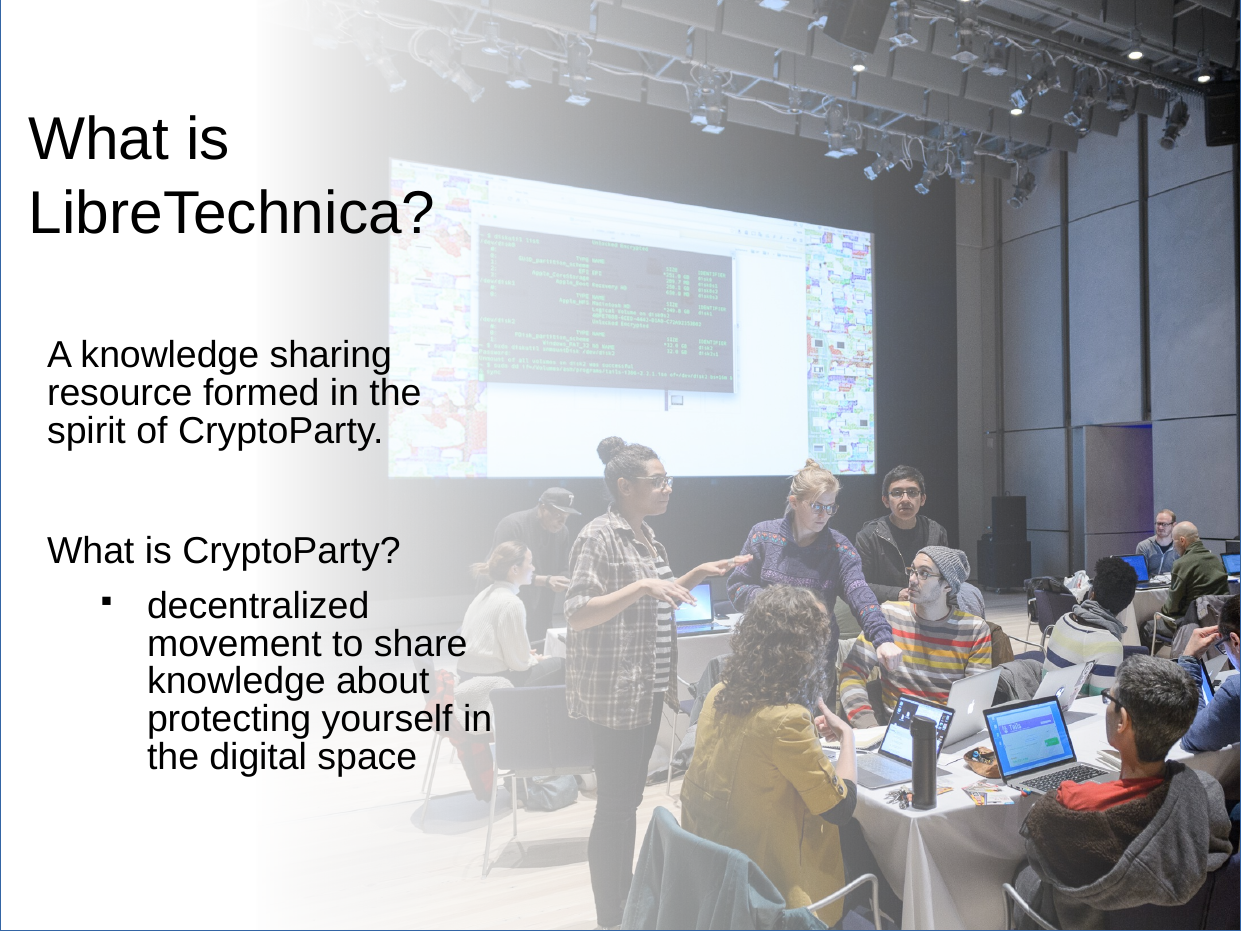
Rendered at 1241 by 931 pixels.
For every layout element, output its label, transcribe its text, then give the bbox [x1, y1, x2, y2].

text_box What is LibreTechnica? [13, 49, 519, 308]
text_box A knowledge sharing resource formed in the spirit of CryptoParty. What is CryptoParty? decentralized movement to share knowledge about protecting yourself in the digital space [0, 330, 519, 838]
text_box [0, 0, 1241, 931]
